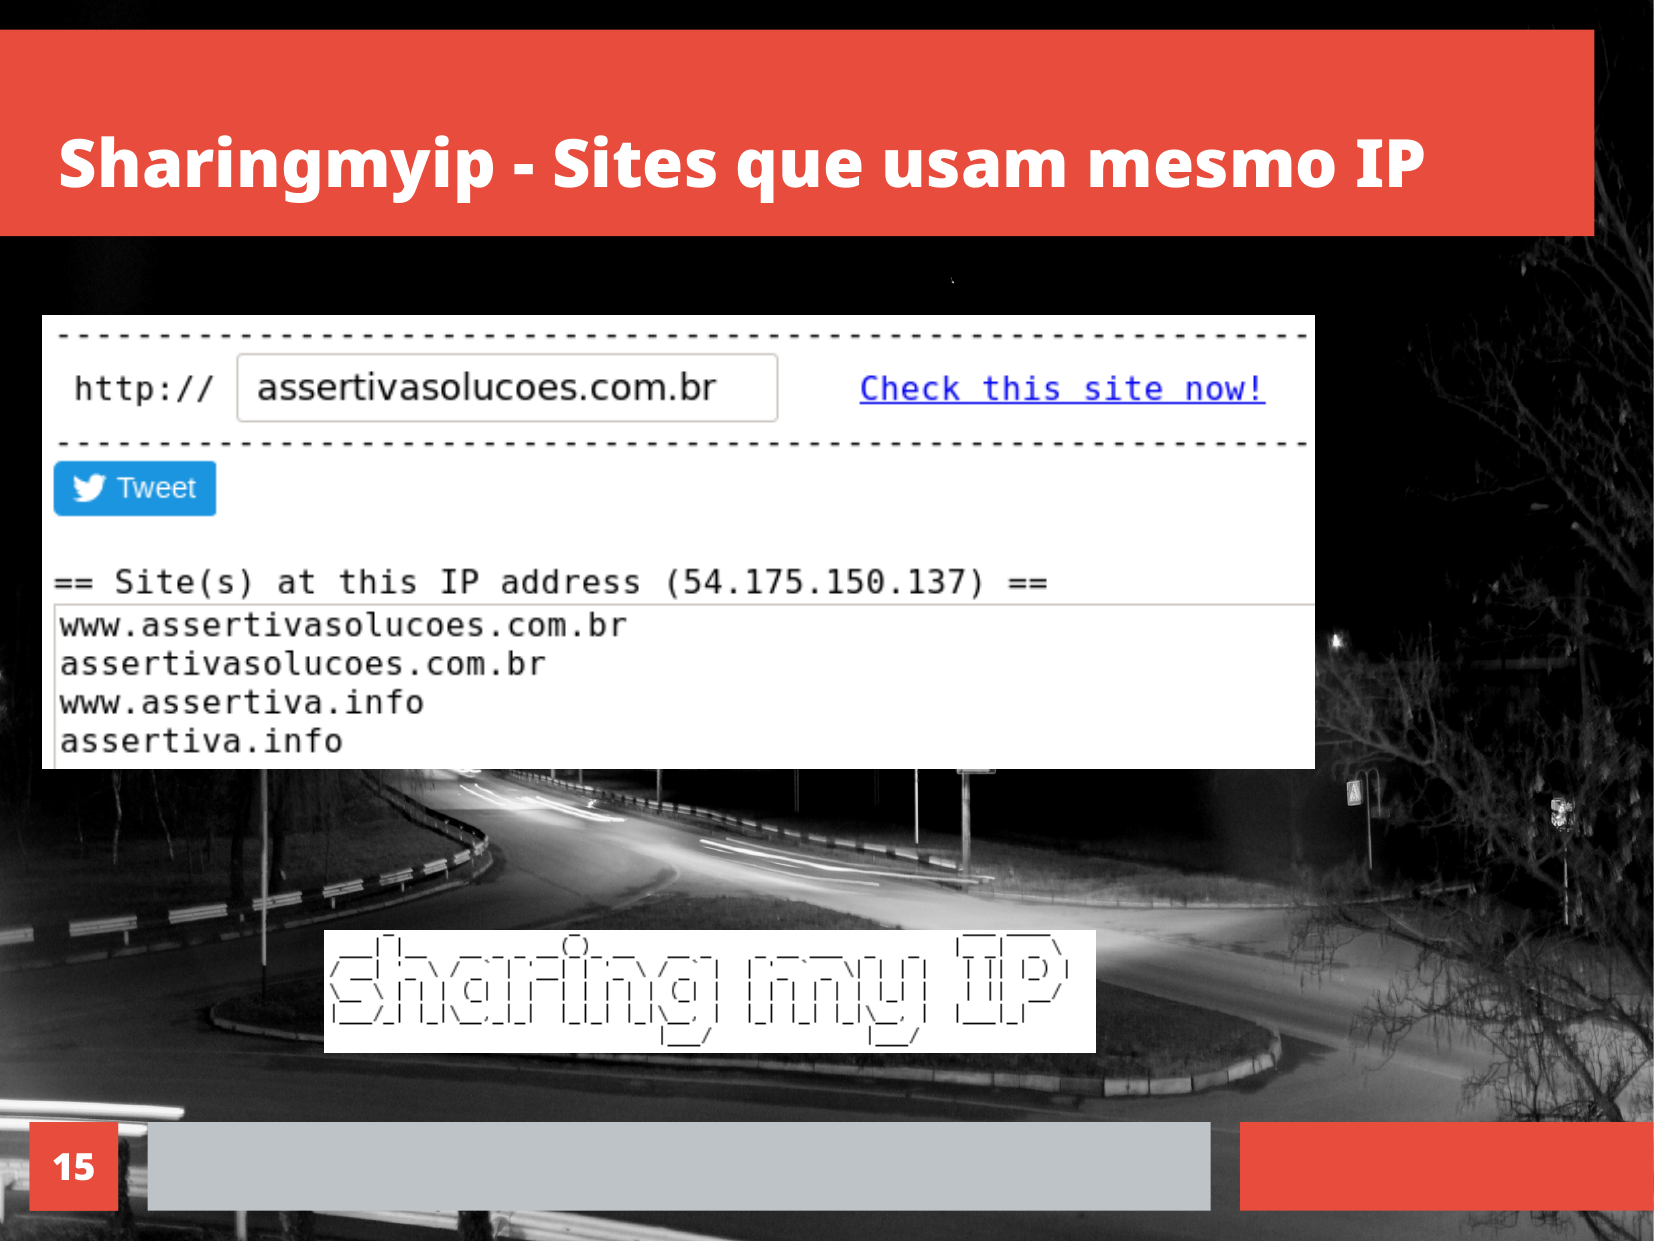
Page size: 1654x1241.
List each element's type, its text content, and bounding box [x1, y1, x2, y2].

title Sharingmyip - Sites que usam mesmo IP [59, 59, 1595, 207]
picture [0, 0, 1654, 1241]
list [59, 324, 1565, 1093]
